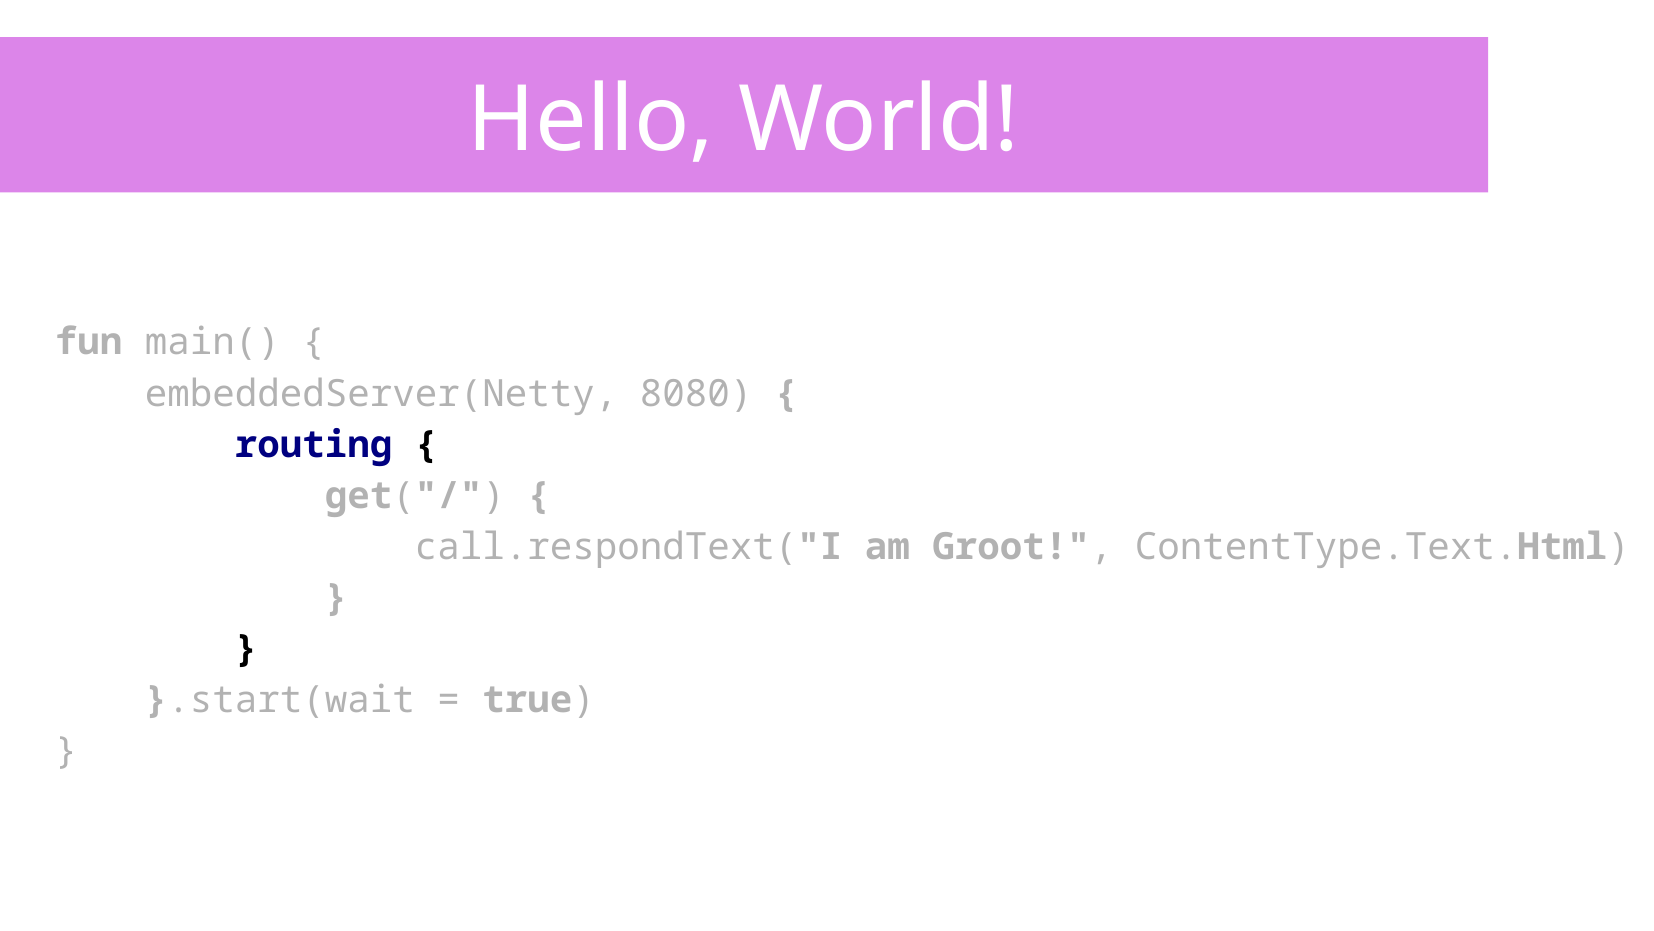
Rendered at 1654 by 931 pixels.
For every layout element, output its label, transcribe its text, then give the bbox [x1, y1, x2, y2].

title Hello, World! [0, 37, 1489, 193]
text_box fun main() { embeddedServer(Netty, 8080) { routing { get("/") { call.respondText("I am Groot!", ContentType.Text.Html) } } }.start(wait = true) } [40, 307, 1645, 728]
